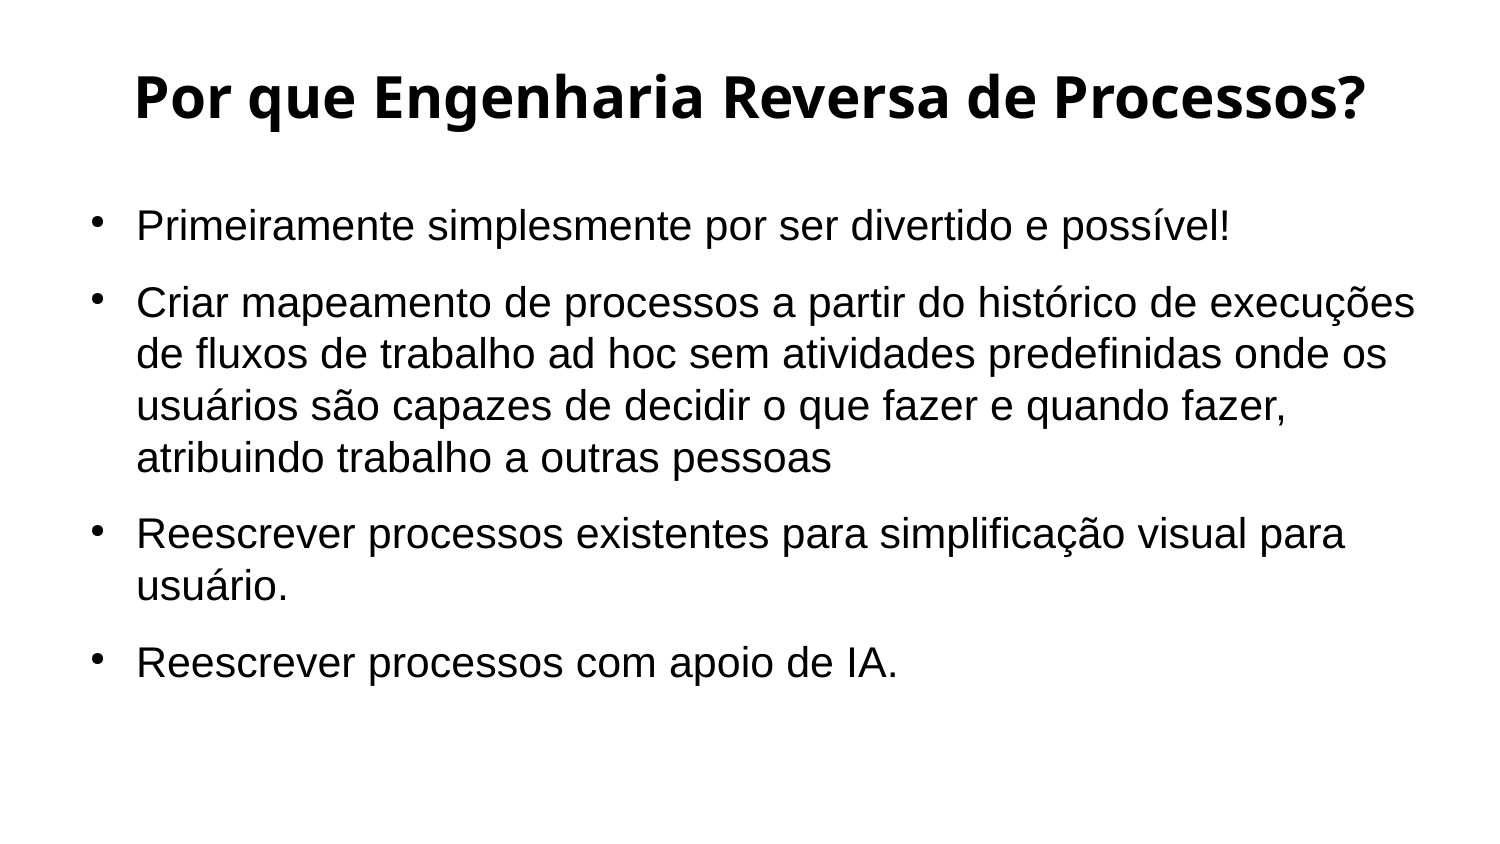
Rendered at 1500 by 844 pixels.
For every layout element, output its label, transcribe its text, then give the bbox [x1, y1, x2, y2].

text_box Por que Engenharia Reversa de Processos? [0, 45, 1500, 146]
list Primeiramente simplesmente por ser divertido e possível! Criar mapeamento de processos a partir do histórico de execuções de fluxos de trabalho ad hoc sem atividades predefinidas onde os usuários são capazes de decidir o que fazer e quando fazer, atribuindo trabalho a outras pessoas Reescrever processos existentes para simplificação visual para usuário. Reescrever processos com apoio de IA. [75, 197, 1425, 687]
